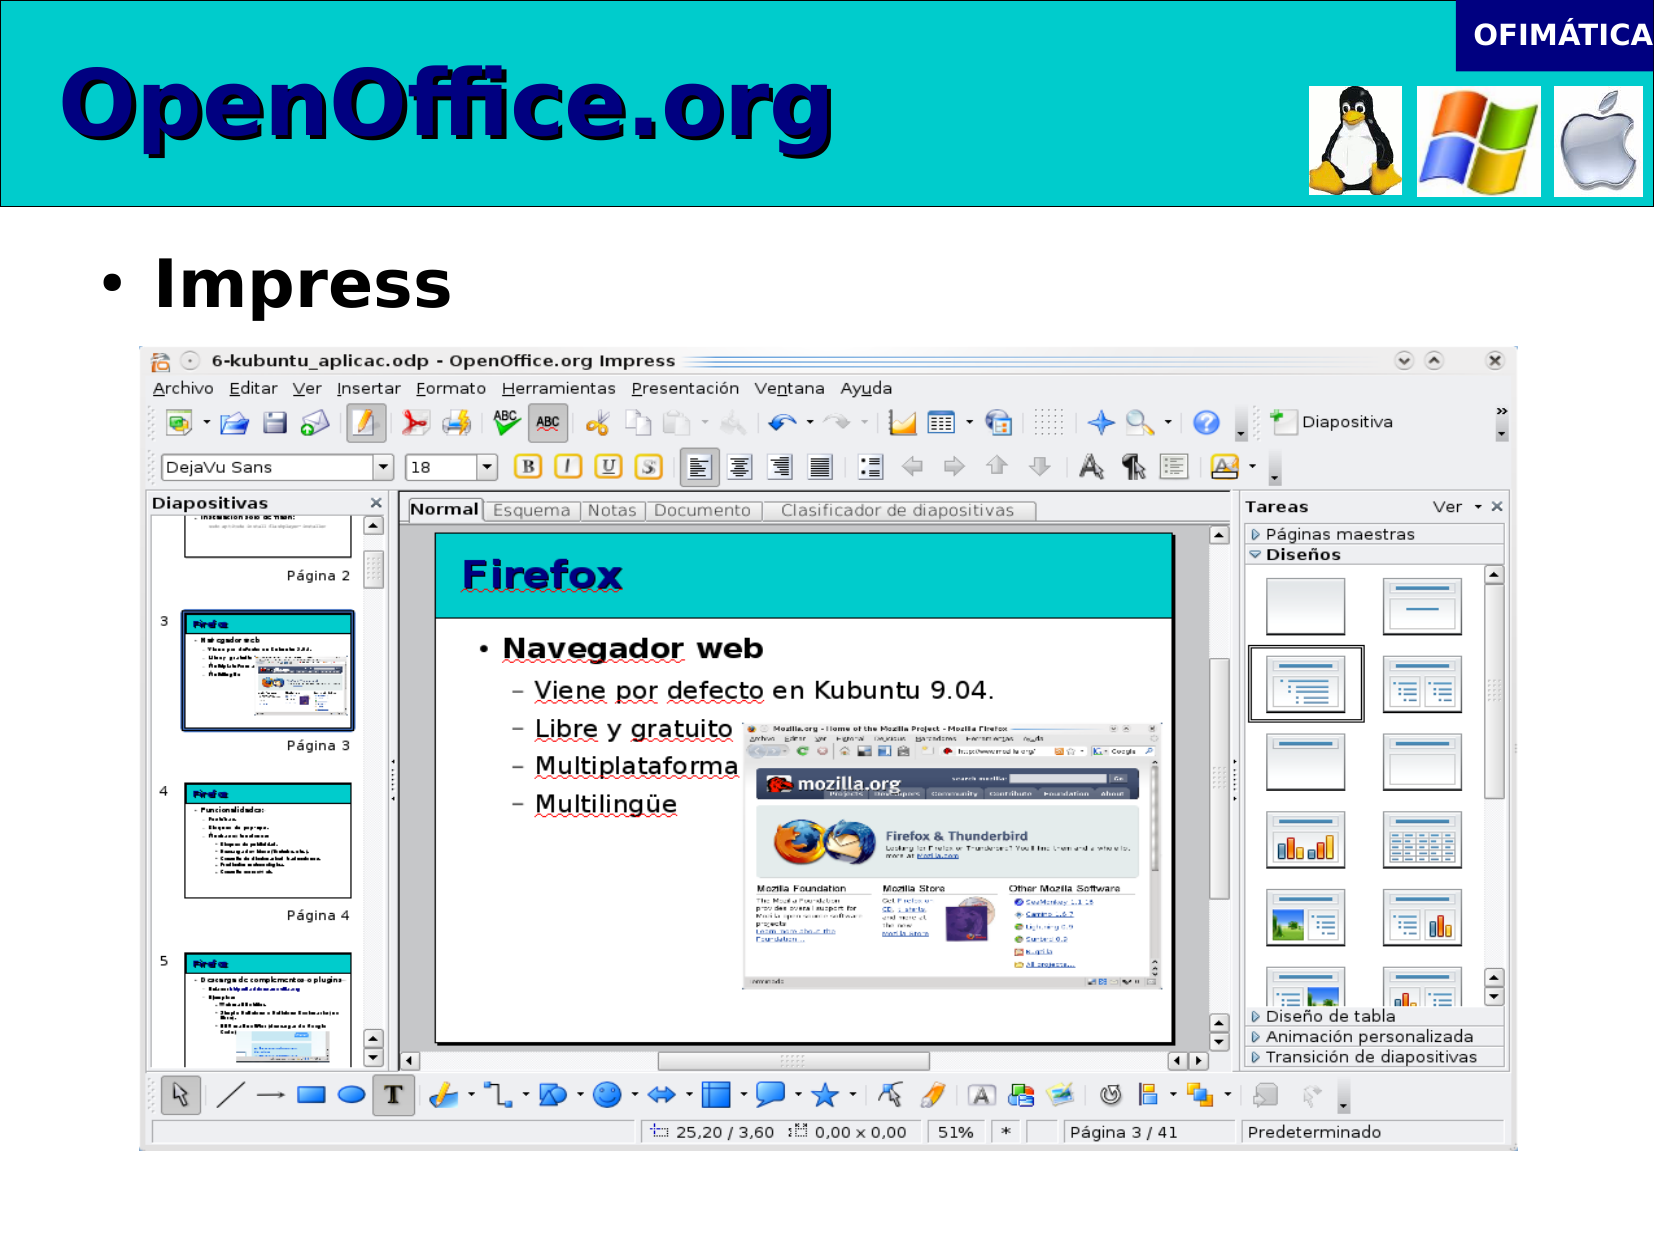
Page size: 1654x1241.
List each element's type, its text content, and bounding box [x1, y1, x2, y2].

picture [1309, 86, 1402, 195]
text_box OFIMÁTICA [1455, 0, 1654, 72]
picture [1417, 86, 1541, 197]
picture [1554, 86, 1643, 197]
title OpenOffice.org [59, 22, 1654, 185]
list Impress [82, 245, 1571, 1094]
picture [139, 346, 1518, 1151]
